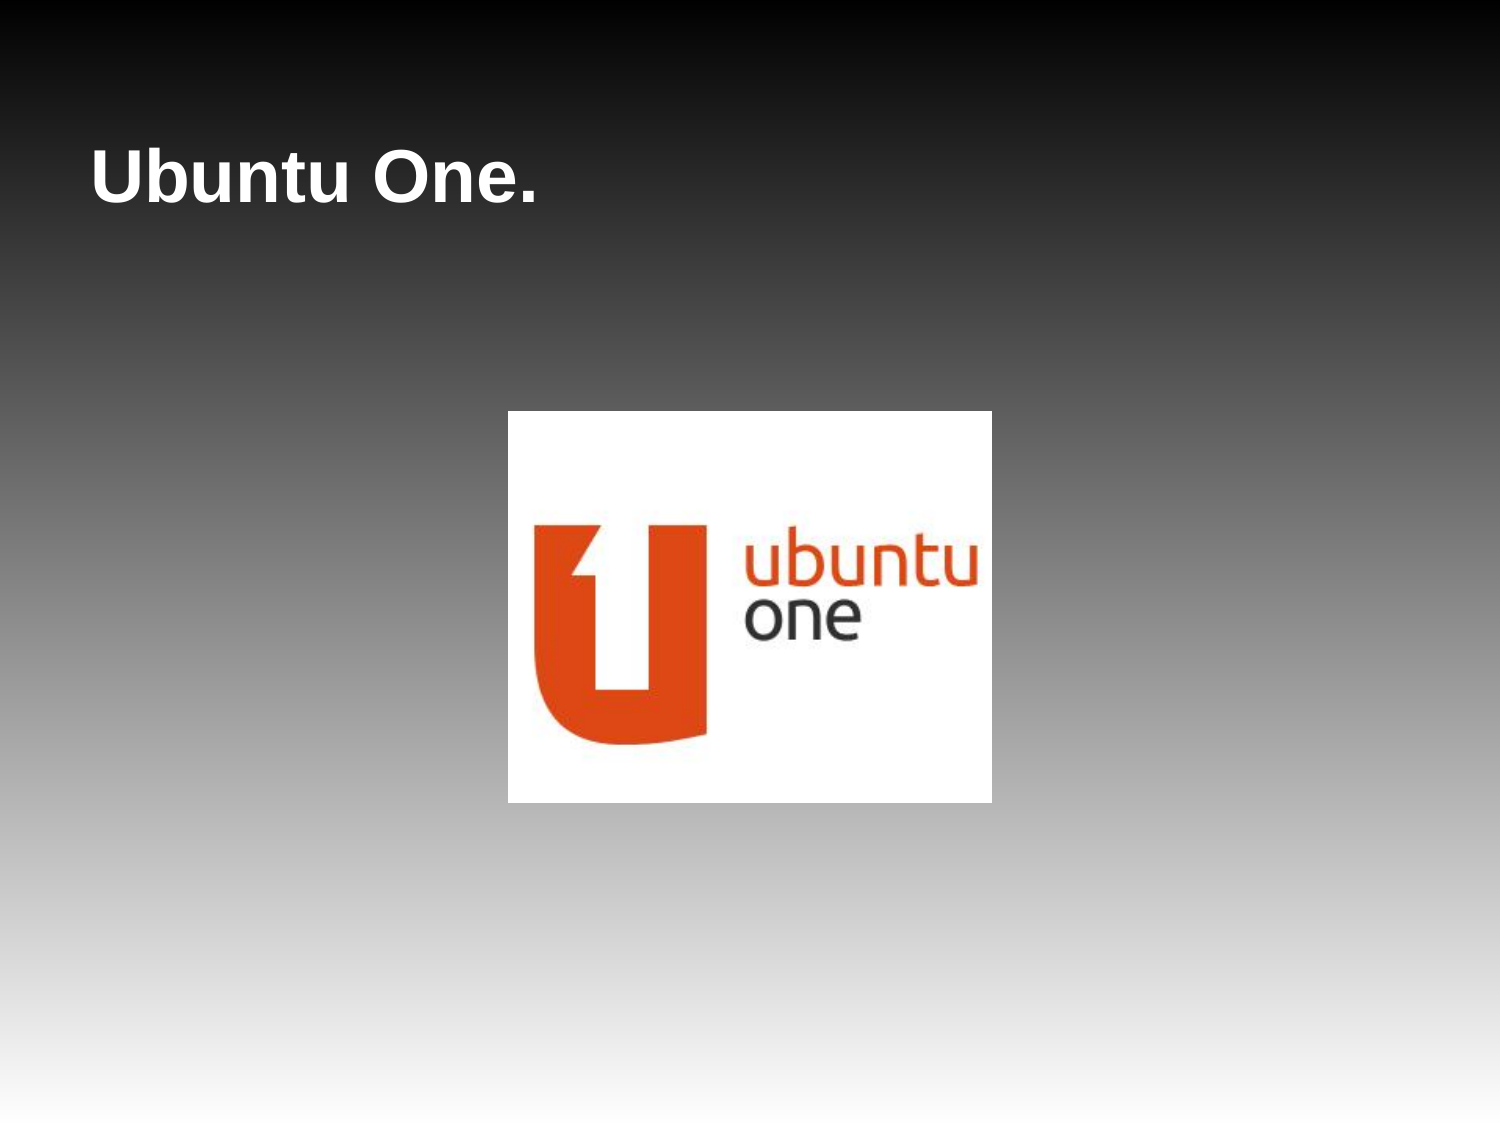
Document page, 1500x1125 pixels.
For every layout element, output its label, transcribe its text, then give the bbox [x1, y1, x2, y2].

picture [508, 411, 992, 803]
title Ubuntu One. [75, 45, 1425, 233]
